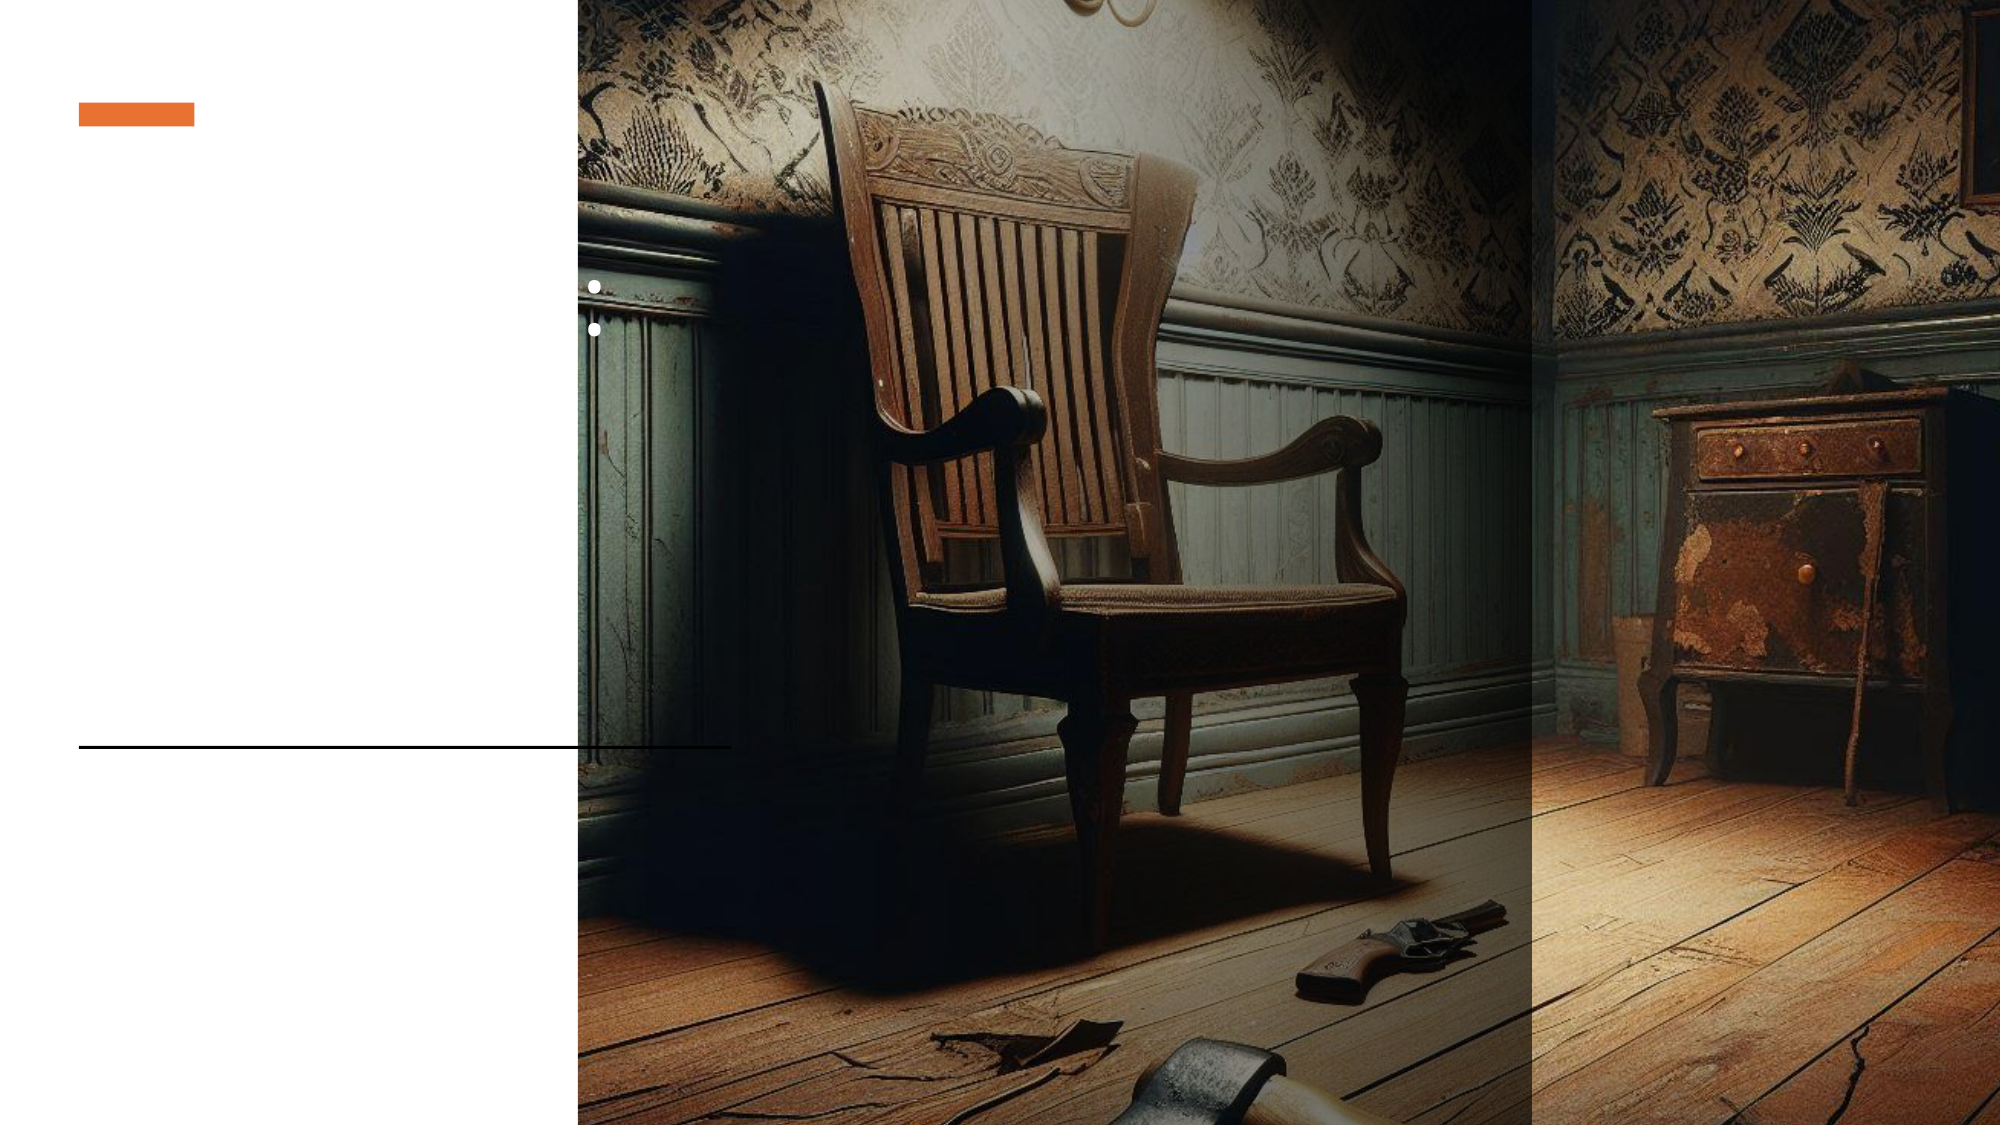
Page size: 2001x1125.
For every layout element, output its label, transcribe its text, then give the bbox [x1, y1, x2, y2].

text_box [0, 0, 1532, 1125]
picture [1532, 0, 2000, 1125]
title Les Salles standards: [98, 102, 759, 365]
